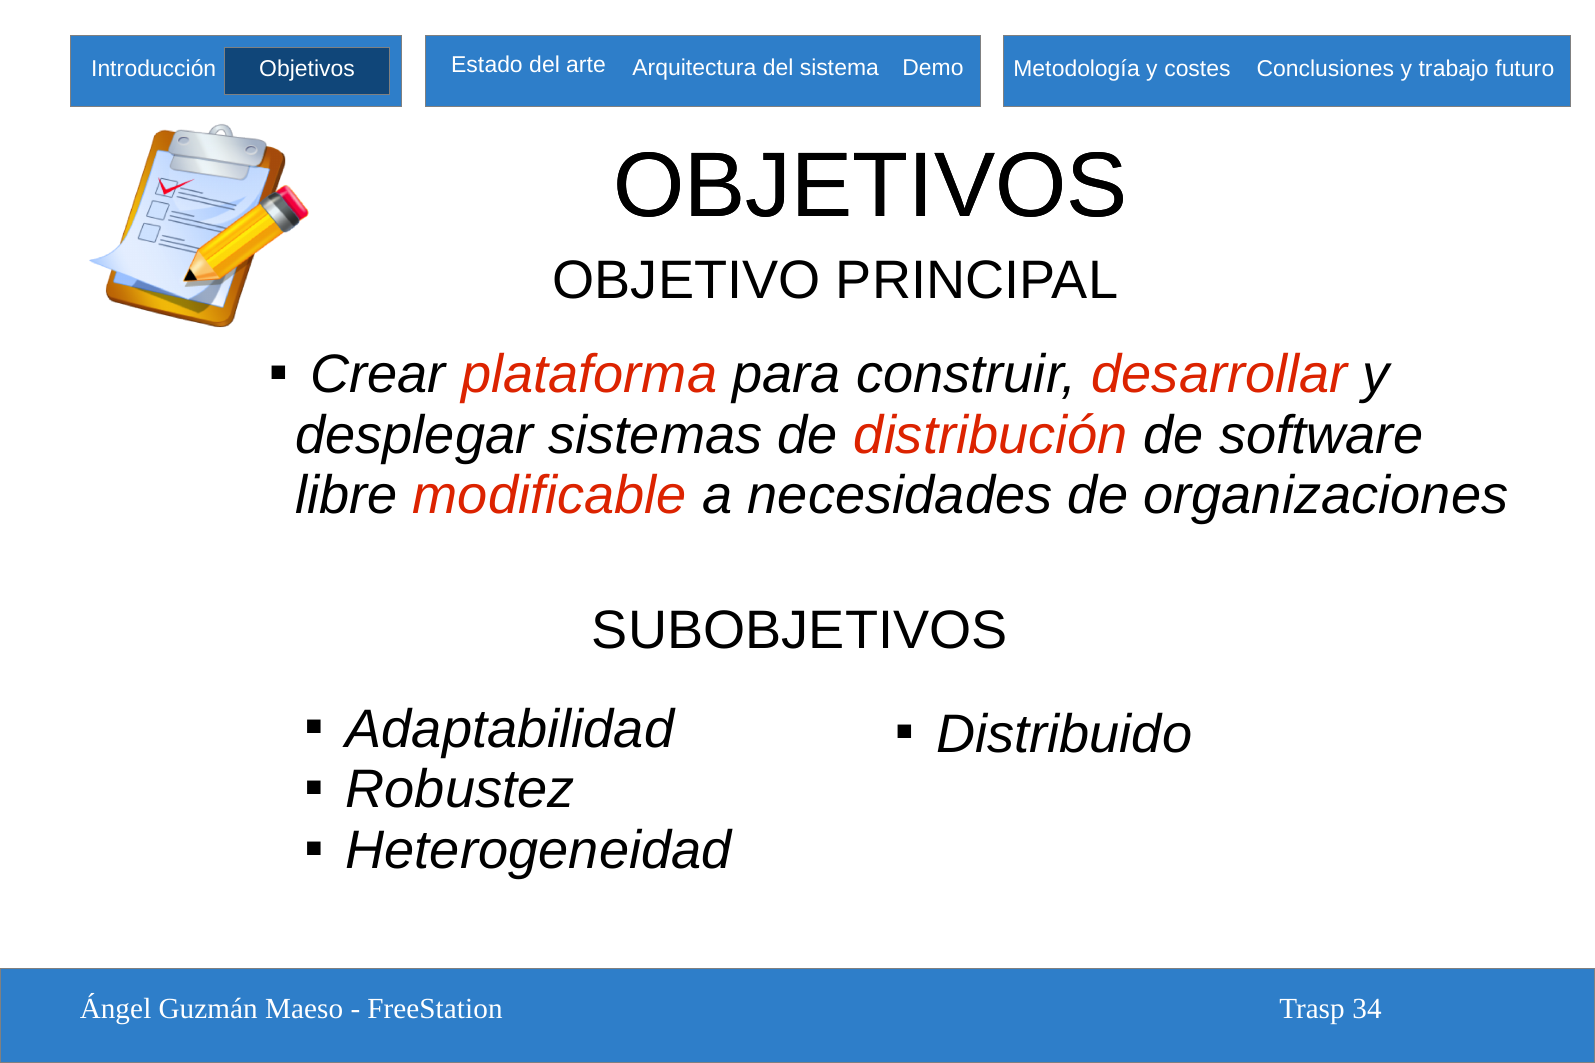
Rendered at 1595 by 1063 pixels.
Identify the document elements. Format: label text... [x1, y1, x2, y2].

title Objetivos [243, 36, 384, 101]
text_box [70, 35, 402, 107]
title Demo [868, 47, 999, 88]
title Conclusiones y trabajo futuro [1228, 36, 1583, 101]
text_box [425, 35, 981, 47]
text_box [425, 88, 981, 107]
text_box Crear plataforma para construir, desarrollar y desplegar sistemas de distribución de software libre modificable a necesidades de organizaciones [259, 330, 1512, 539]
text_box [1003, 101, 1571, 107]
picture [70, 106, 319, 355]
title OBJETIVOS [153, 128, 1589, 240]
title SUBOBJETIVOS [82, 573, 1518, 686]
text_box Distribuido [885, 690, 1382, 898]
title Estado del arte [413, 41, 644, 89]
title OBJETIVO PRINCIPAL [118, 224, 1554, 336]
title Arquitectura del sistema [625, 41, 886, 94]
title Metodología y costes [981, 36, 1228, 101]
text_box Adaptabilidad Robustez Heterogeneidad [295, 686, 792, 893]
title Introducción [64, 36, 243, 101]
